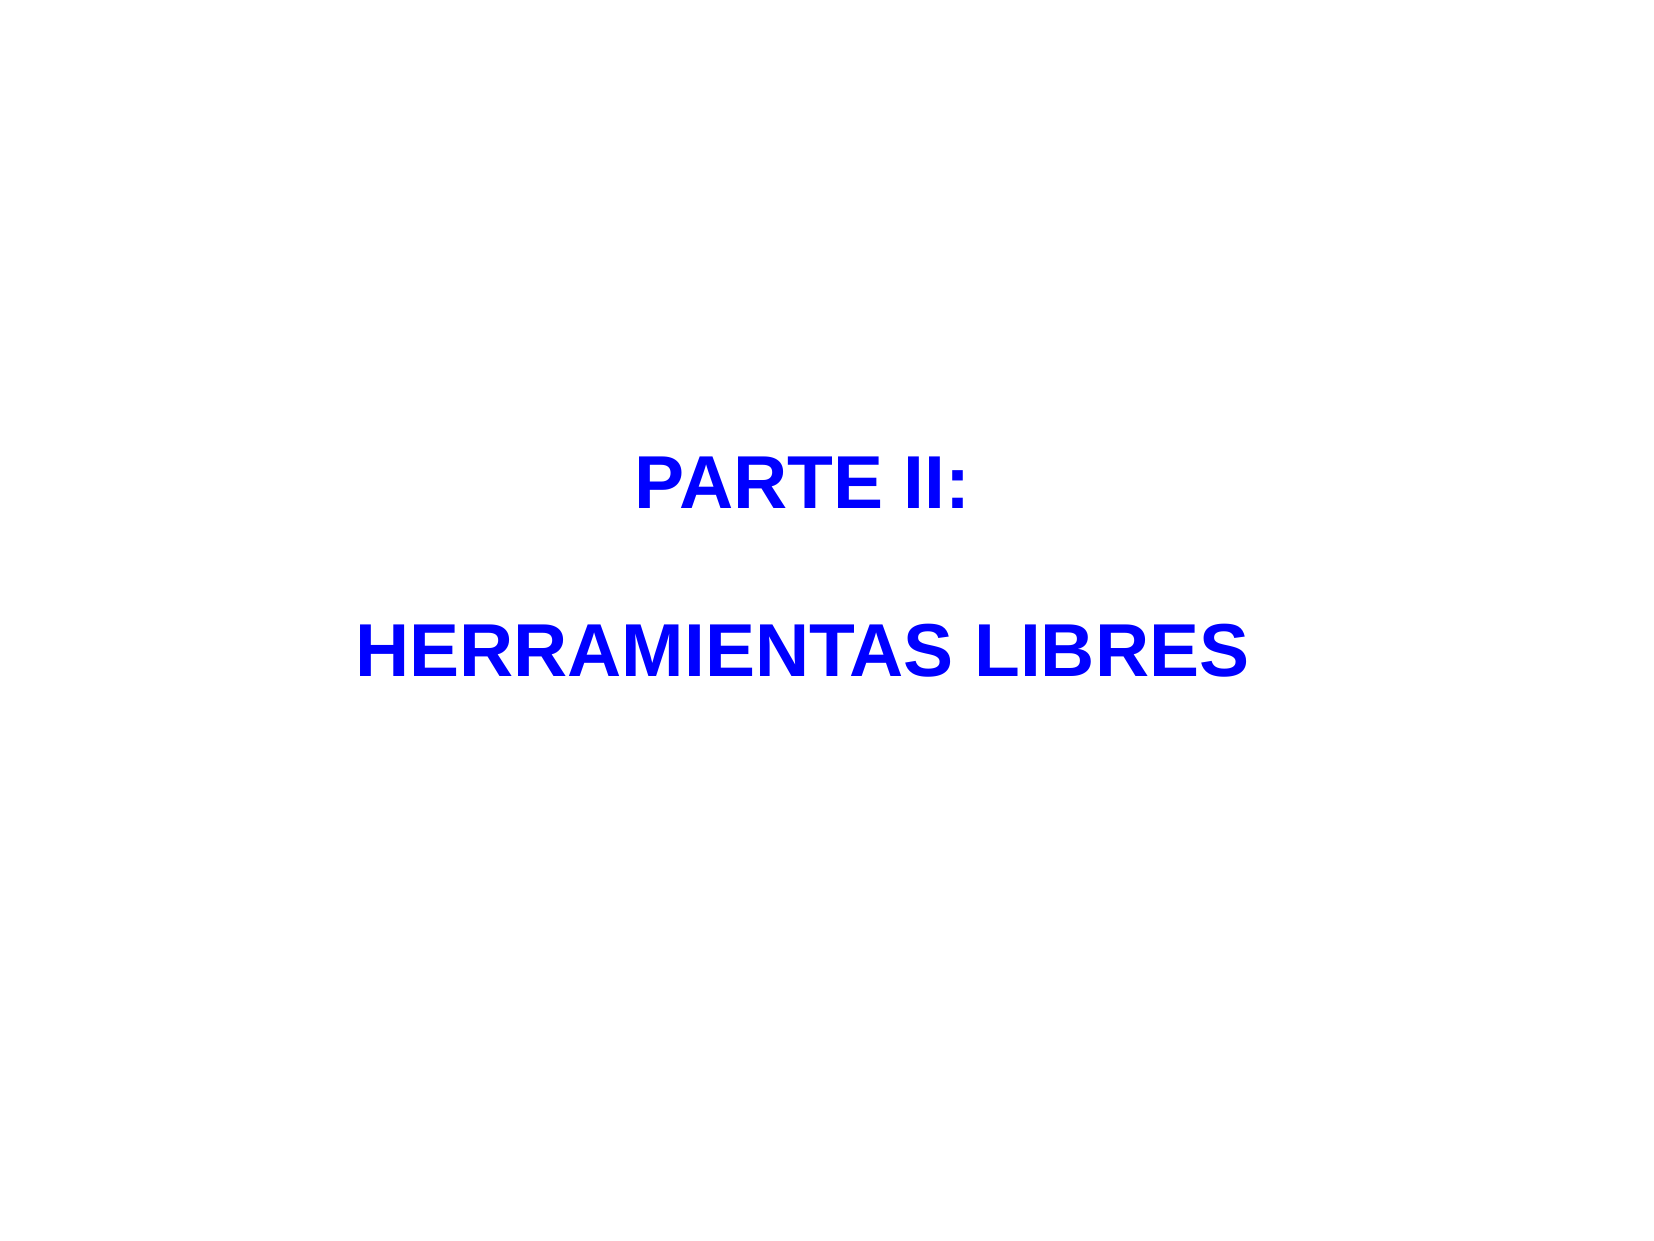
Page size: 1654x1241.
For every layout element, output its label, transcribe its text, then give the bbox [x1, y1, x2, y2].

text_box PARTE II: HERRAMIENTAS LIBRES [75, 433, 1531, 701]
